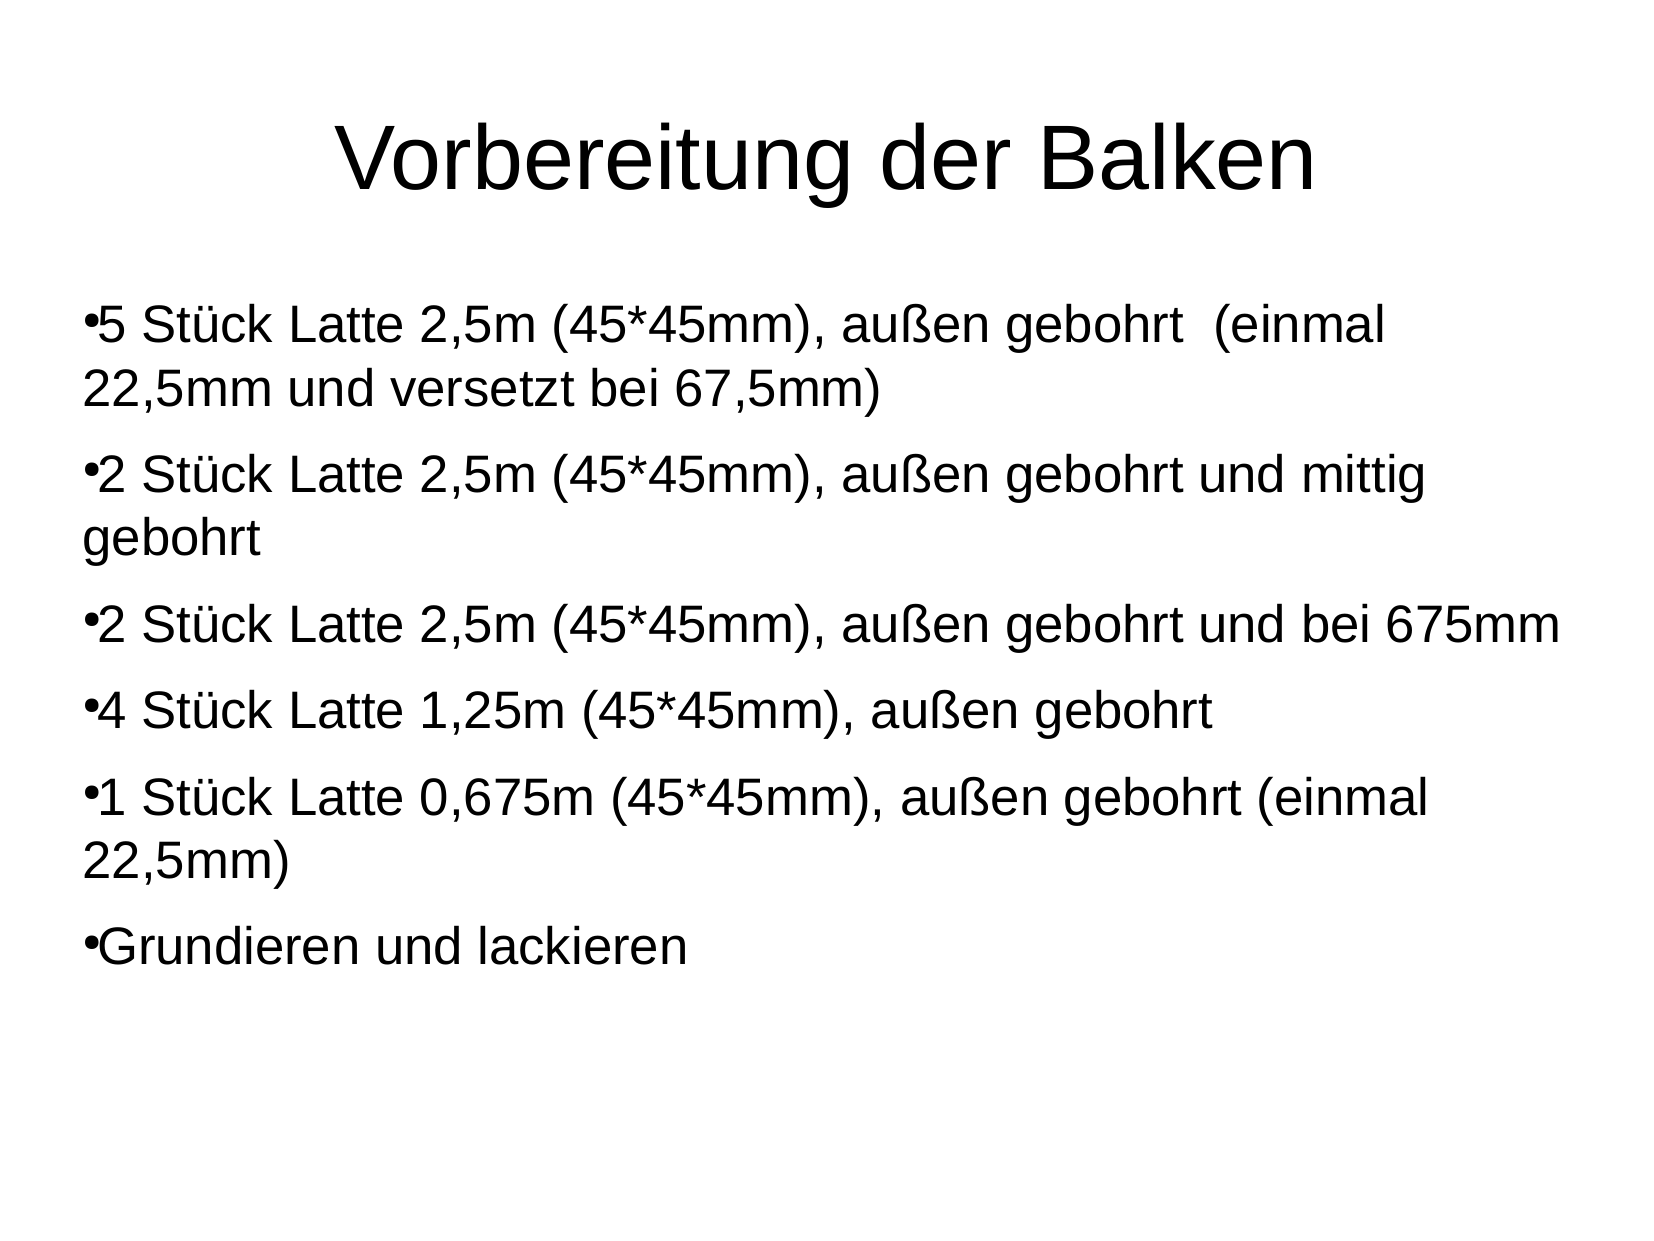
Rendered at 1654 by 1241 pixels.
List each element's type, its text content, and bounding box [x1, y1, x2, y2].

title Vorbereitung der Balken [82, 49, 1571, 257]
list 5 Stück Latte 2,5m (45*45mm), außen gebohrt (einmal 22,5mm und versetzt bei 67,5mm) 2 Stück Latte 2,5m (45*45mm), außen gebohrt und mittig gebohrt 2 Stück Latte 2,5m (45*45mm), außen gebohrt und bei 675mm 4 Stück Latte 1,25m (45*45mm), außen gebohrt 1 Stück Latte 0,675m (45*45mm), außen gebohrt (einmal 22,5mm) Grundieren und lackieren [82, 290, 1571, 1010]
